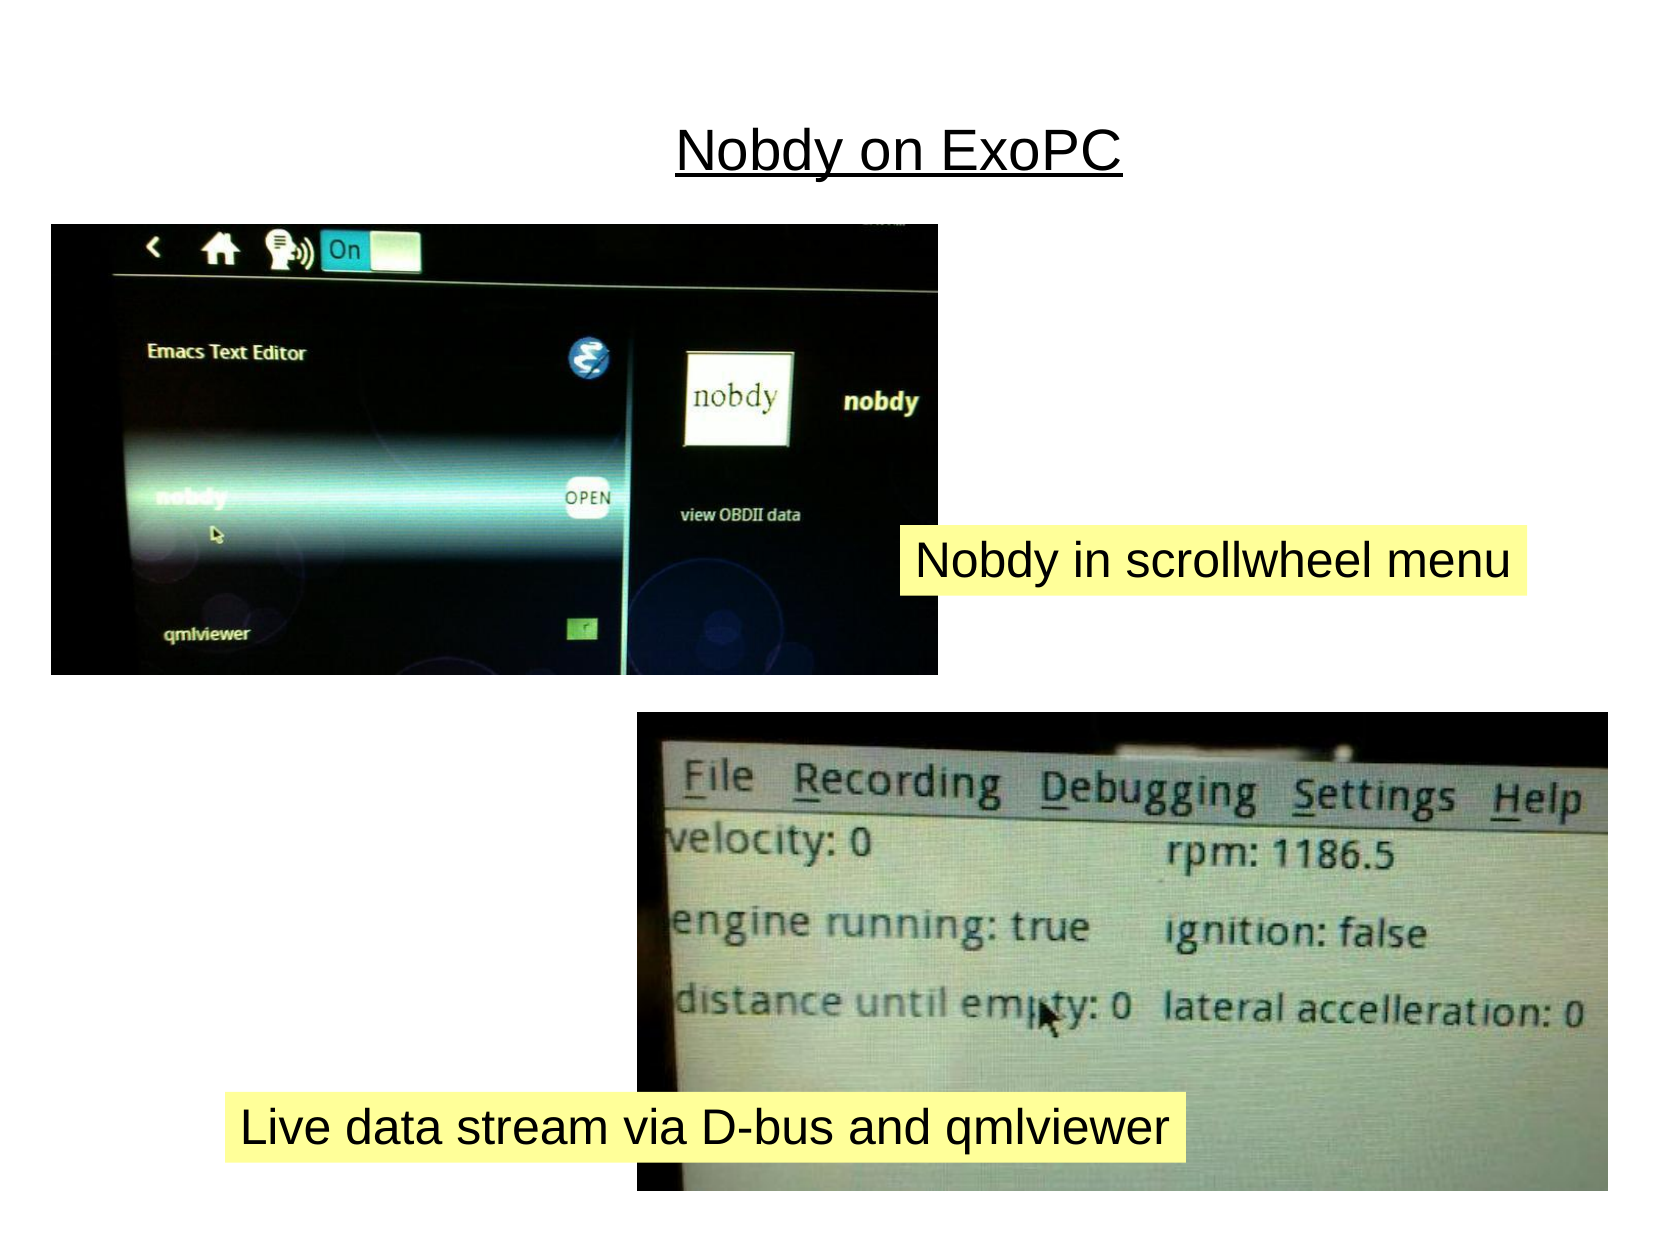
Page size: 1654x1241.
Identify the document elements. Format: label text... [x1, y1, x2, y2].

picture [637, 712, 1608, 1191]
title Nobdy on ExoPC [637, 37, 1161, 263]
picture [51, 224, 938, 676]
text_box Live data stream via D-bus and qmlviewer [225, 1091, 1186, 1163]
text_box Nobdy in scrollwheel menu [900, 525, 1528, 596]
